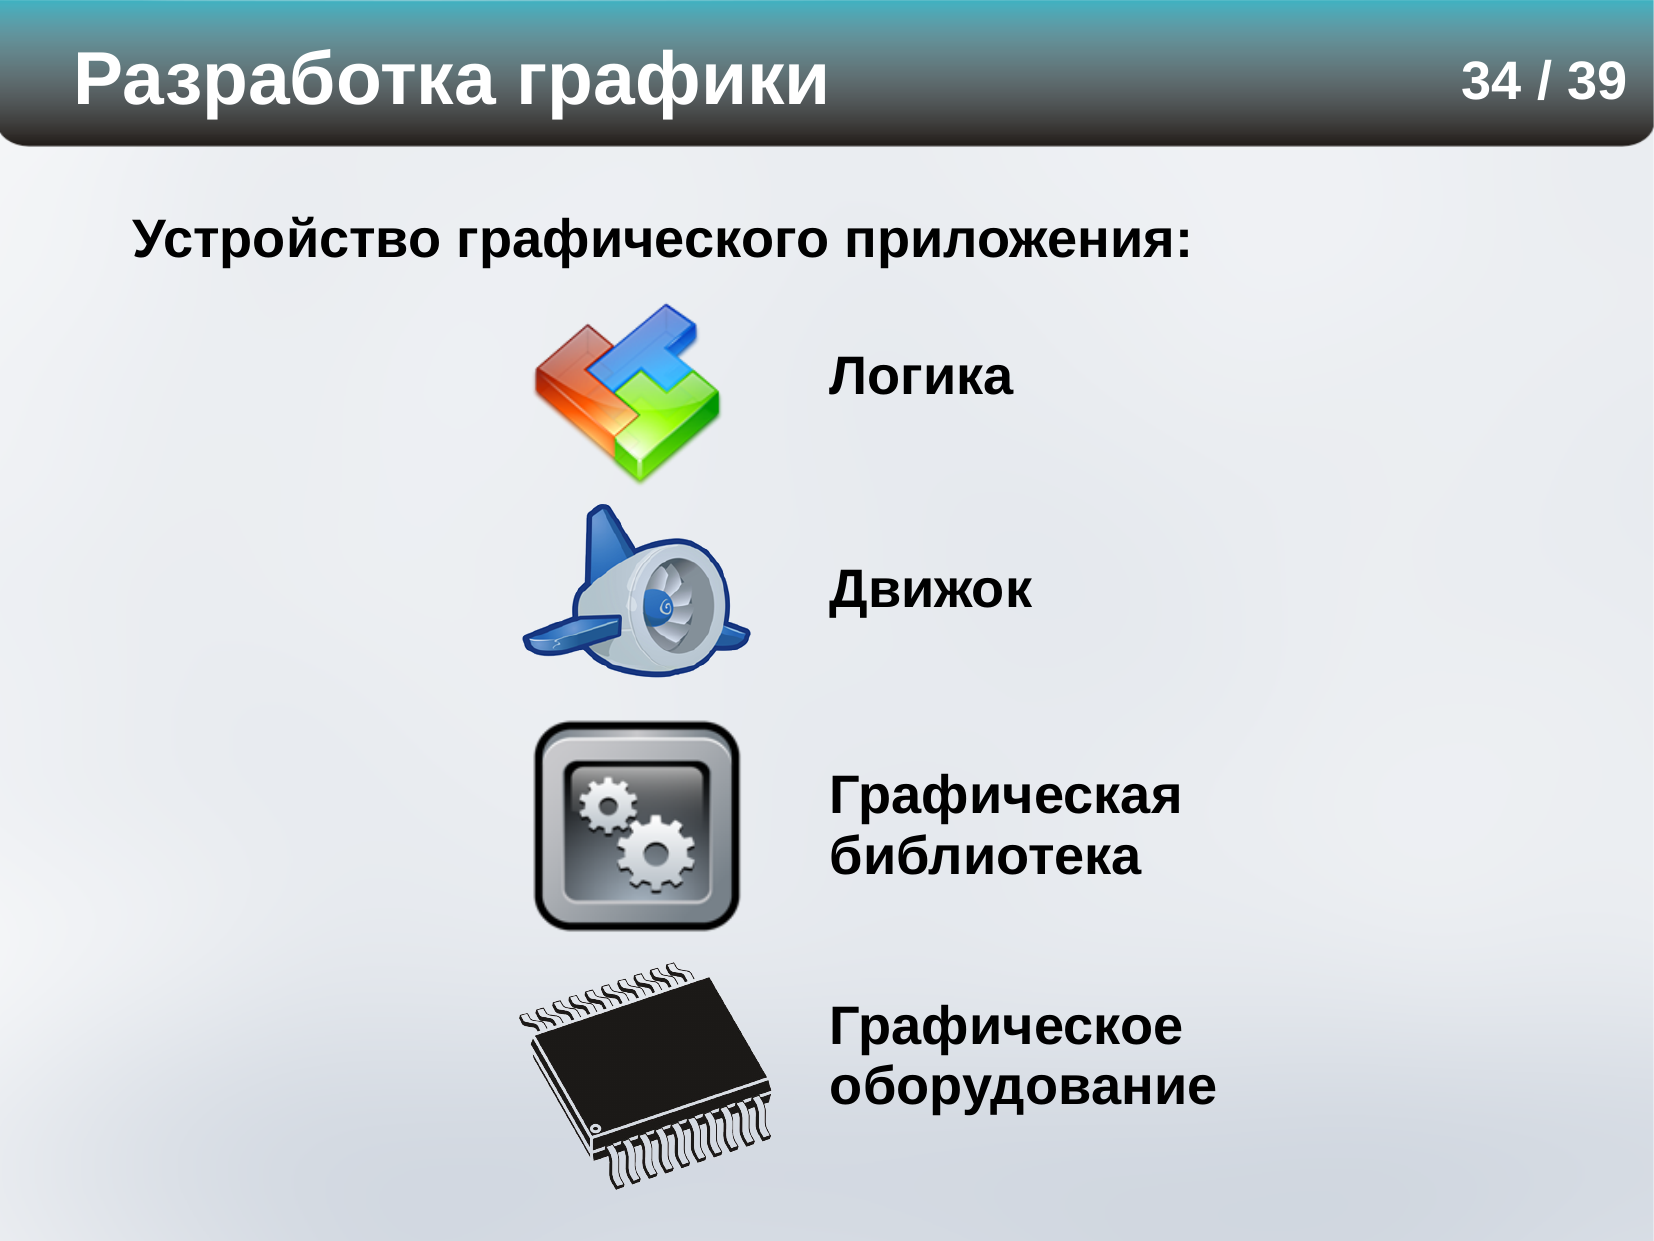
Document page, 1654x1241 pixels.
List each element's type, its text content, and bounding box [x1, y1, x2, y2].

text_box Графическое оборудование [814, 987, 1288, 1124]
text_box Устройство графического приложения: [118, 200, 1477, 277]
text_box Разработка графики [59, 29, 1241, 129]
text_box Графическая библиотека [814, 757, 1288, 894]
text_box <number> / 39 [1446, 42, 1654, 179]
text_box Движок [814, 550, 1288, 626]
text_box Логика [814, 338, 1288, 414]
picture [0, 0, 1654, 1241]
